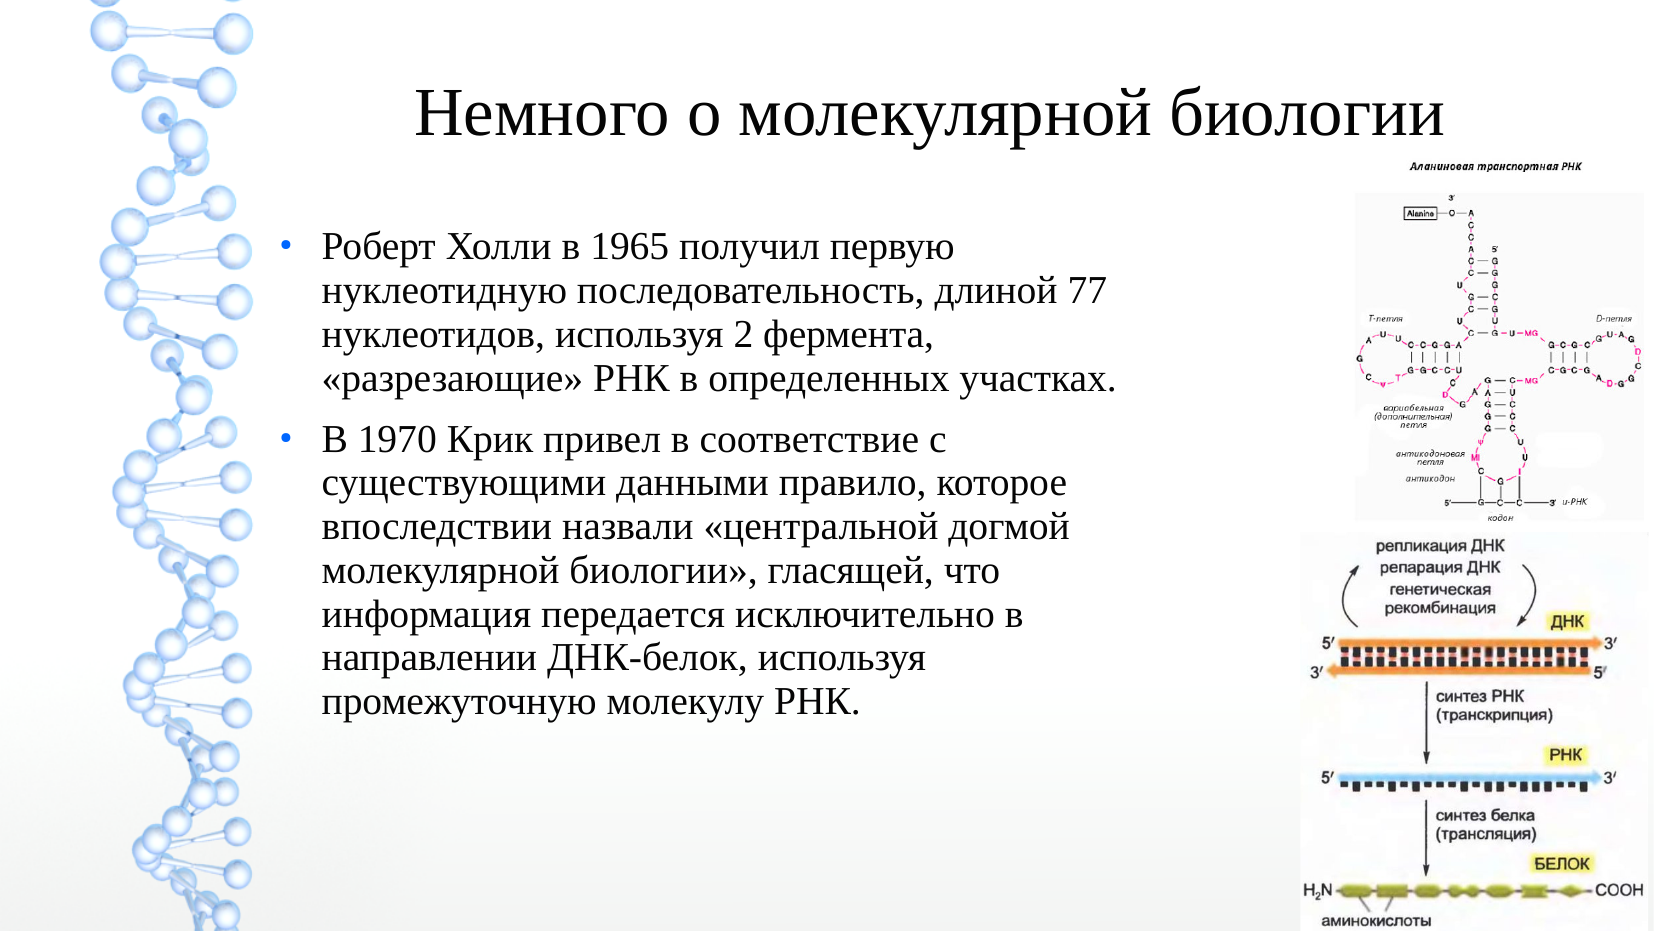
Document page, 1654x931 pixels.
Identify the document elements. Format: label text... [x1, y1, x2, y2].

title Немного о молекулярной биологии [265, 35, 1595, 189]
list Роберт Холли в 1965 получил первую нуклеотидную последовательность, длиной 77 нуклеотидов, используя 2 фермента, «разрезающие» РНК в определенных участках. В 1970 Крик привел в соответствие с существующими данными правило, которое впоследствии назвали «центральной догмой молекулярной биологии», гласящей, что информация передается исключительно в направлении ДНК-белок, используя промежуточную молекулу РНК. [265, 224, 1123, 764]
picture [0, 0, 1654, 931]
